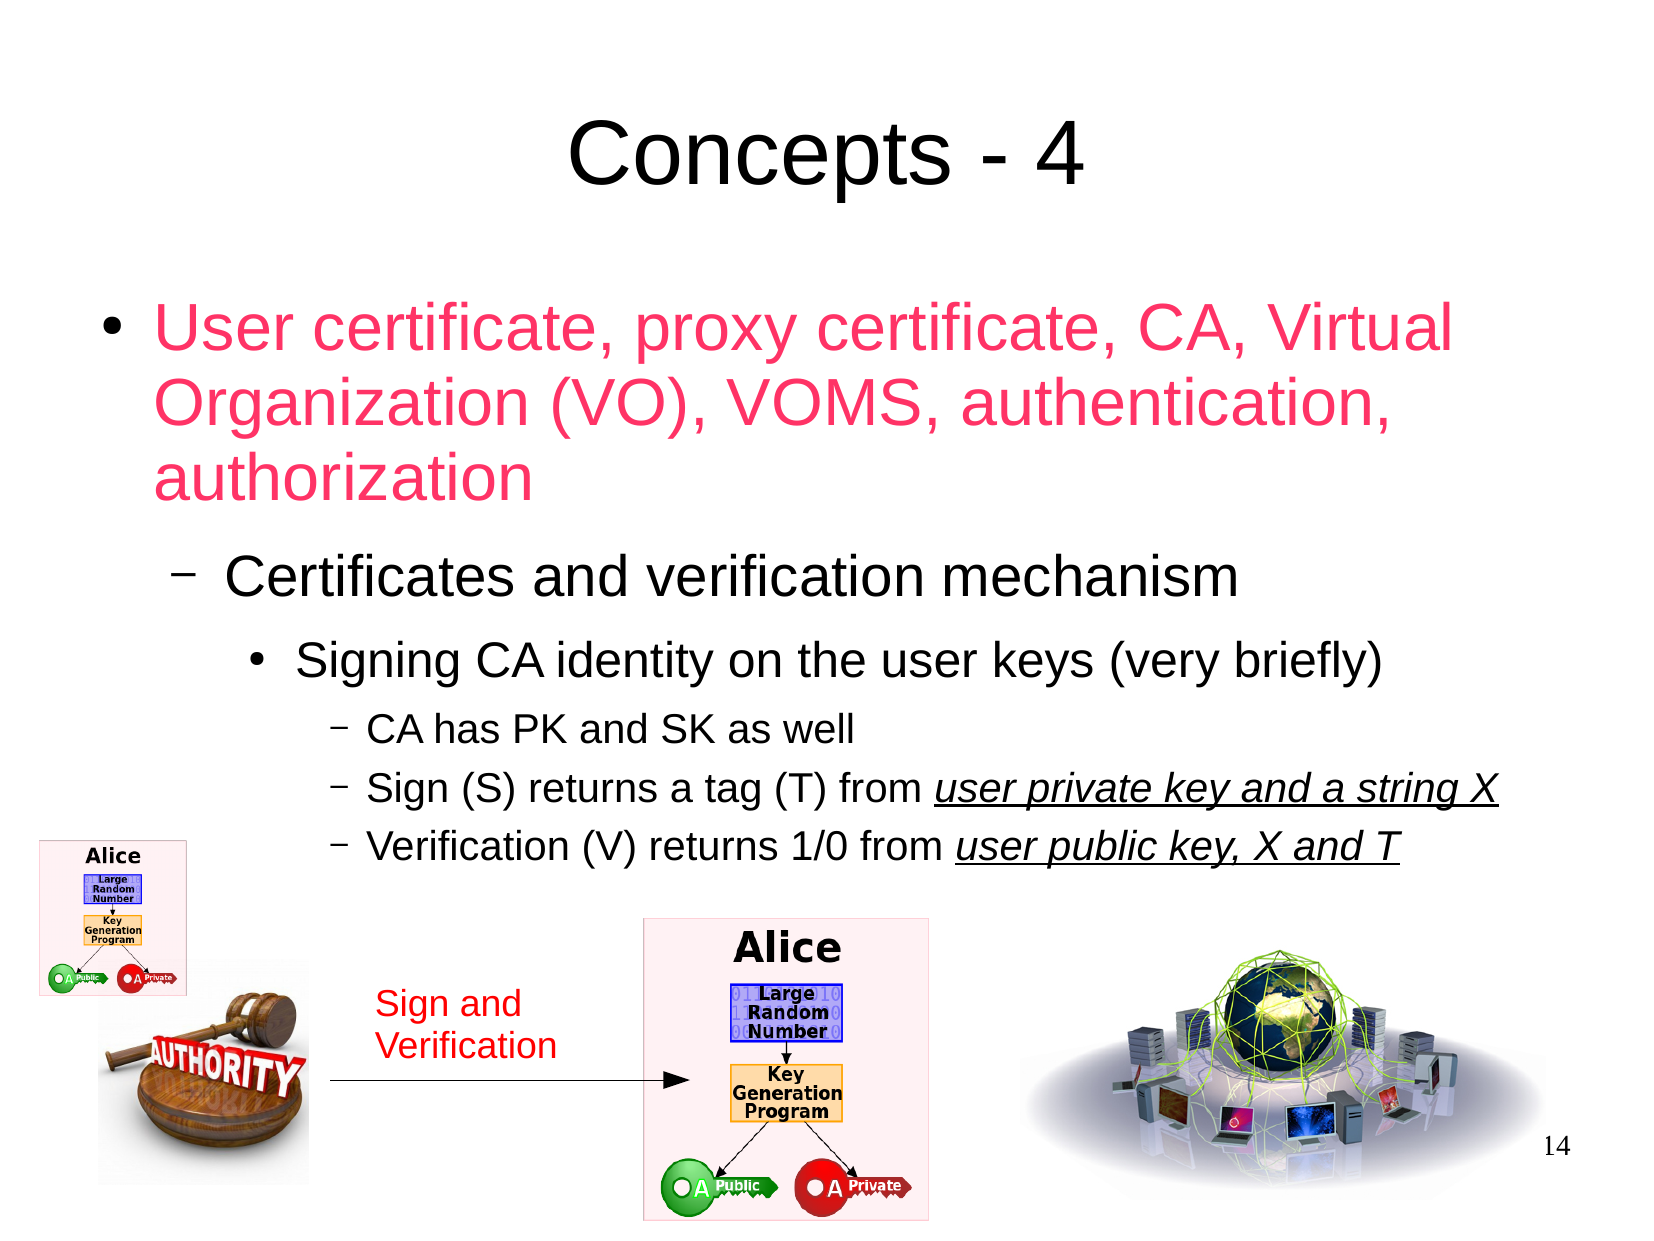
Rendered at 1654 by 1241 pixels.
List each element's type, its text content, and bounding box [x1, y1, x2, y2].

title Concepts - 4 [82, 49, 1571, 257]
picture [626, 899, 946, 1239]
list User certificate, proxy certificate, CA, Virtual Organization (VO), VOMS, authentication, authorization Certificates and verification mechanism Signing CA identity on the user keys (very briefly) CA has PK and SK as well Sign (S) returns a tag (T) from user private key and a string X Verification (V) returns 1/0 from user public key, X and T [82, 290, 1571, 1010]
picture [30, 831, 309, 1186]
text_box Sign and Verification [360, 975, 616, 1074]
picture [1020, 944, 1546, 1201]
